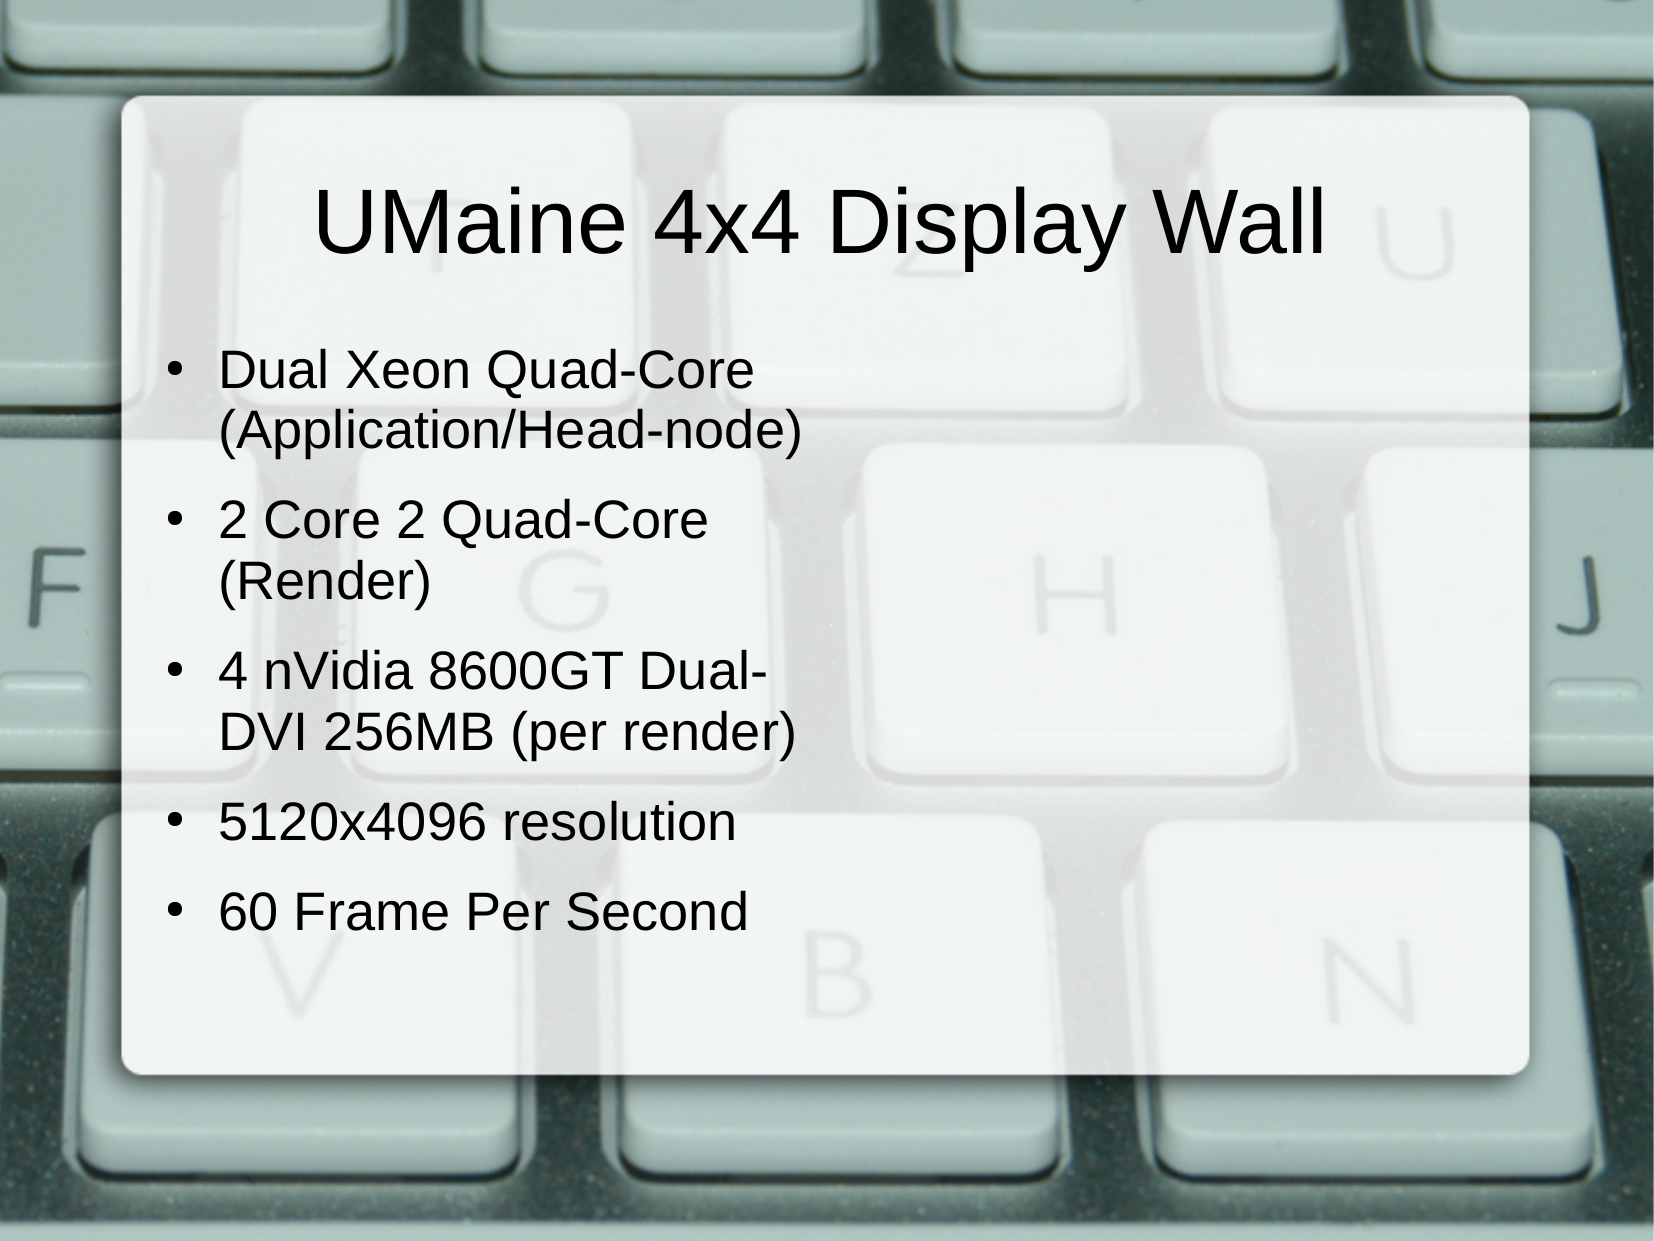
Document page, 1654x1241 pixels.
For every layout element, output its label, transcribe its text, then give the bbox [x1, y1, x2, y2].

list Dual Xeon Quad-Core (Application/Head-node) 2 Core 2 Quad-Core (Render) 4 nVidia 8600GT Dual-DVI 256MB (per render) 5120x4096 resolution 60 Frame Per Second [147, 339, 811, 1049]
title UMaine 4x4 Display Wall [135, 117, 1506, 325]
picture [0, 0, 1654, 1241]
